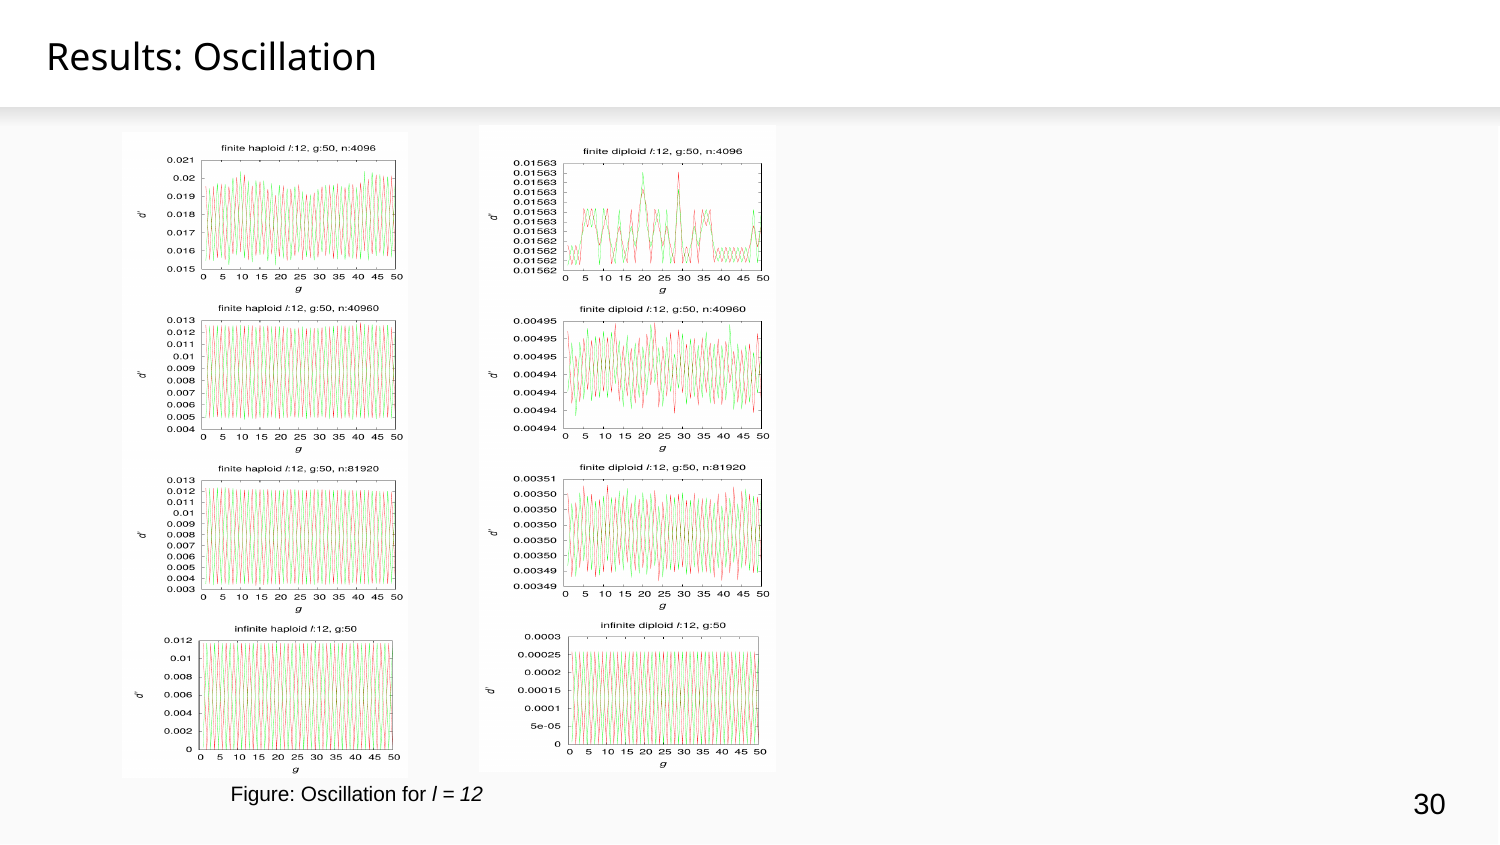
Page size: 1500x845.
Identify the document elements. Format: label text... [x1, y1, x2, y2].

text_box Figure: Oscillation for l = 12 [215, 775, 498, 816]
picture [479, 125, 776, 772]
title Results: Oscillation [46, 6, 1495, 106]
picture [122, 132, 408, 778]
